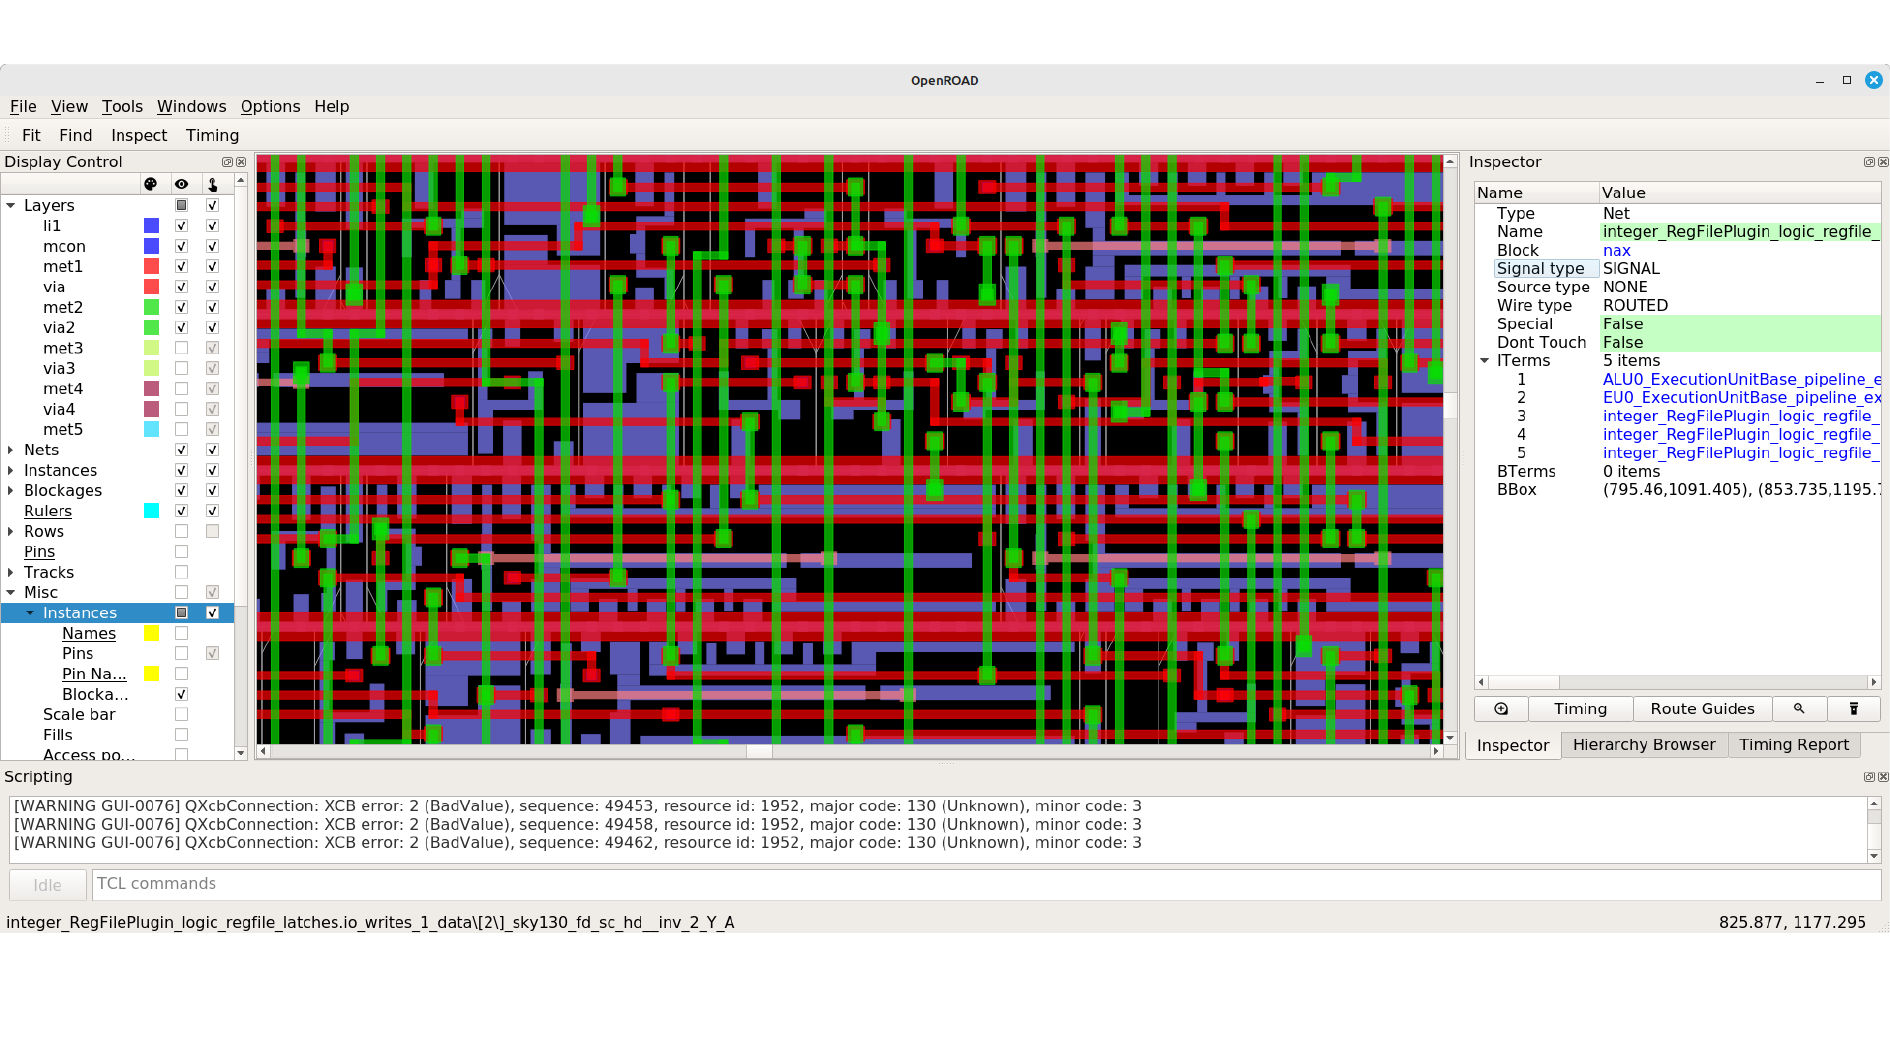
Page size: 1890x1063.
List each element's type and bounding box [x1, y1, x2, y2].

picture [0, 64, 1890, 933]
